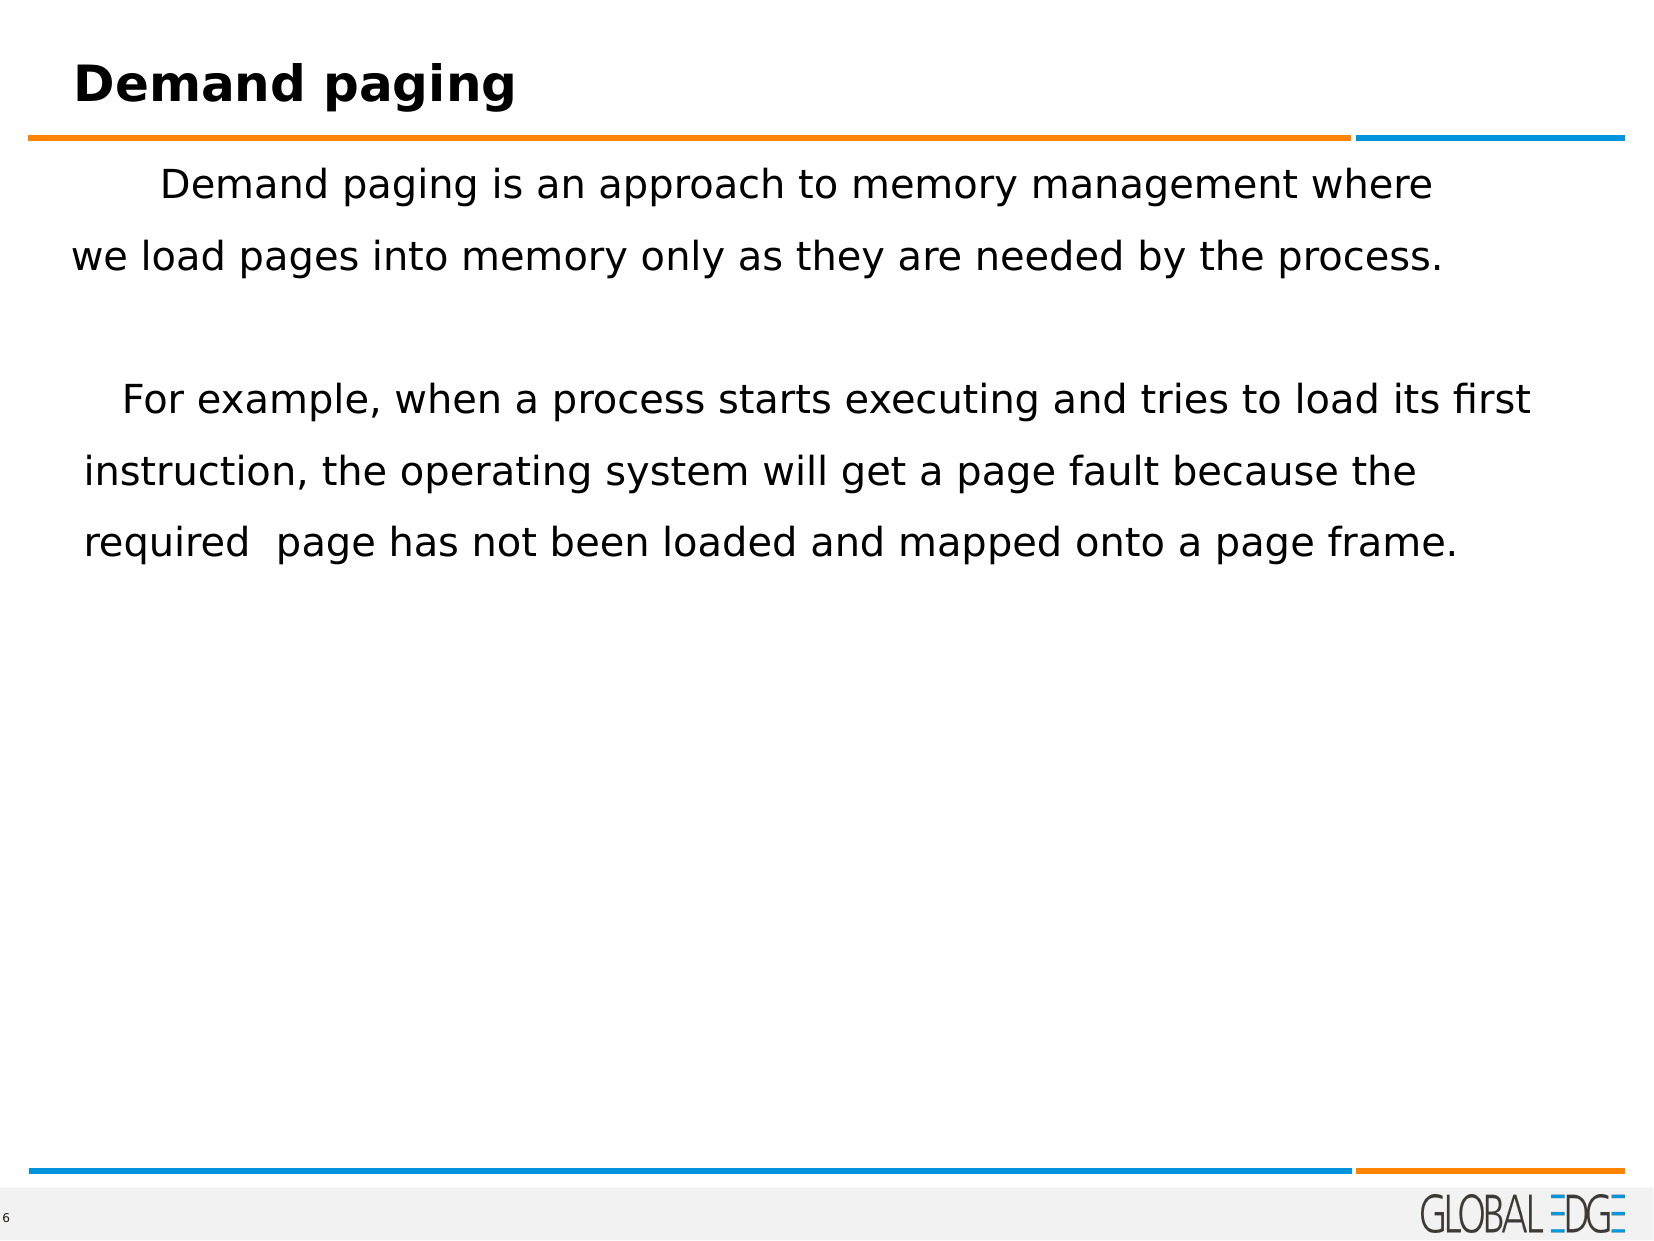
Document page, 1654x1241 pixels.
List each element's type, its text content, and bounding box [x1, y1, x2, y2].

text_box [0, 0, 1654, 1241]
text_box Demand paging [73, 54, 518, 114]
text_box we load pages into memory only as they are needed by the process. [70, 232, 1459, 280]
text_box required page has not been loaded and mapped onto a page frame. [70, 519, 1461, 567]
text_box instruction, the operating system will get a page fault because the [70, 447, 1419, 495]
text_box For example, when a process starts executing and tries to load its first [70, 376, 1533, 424]
text_box 6 [2, 1210, 11, 1226]
picture [1421, 1194, 1625, 1233]
text_box Demand paging is an approach to memory management where [70, 161, 1436, 209]
